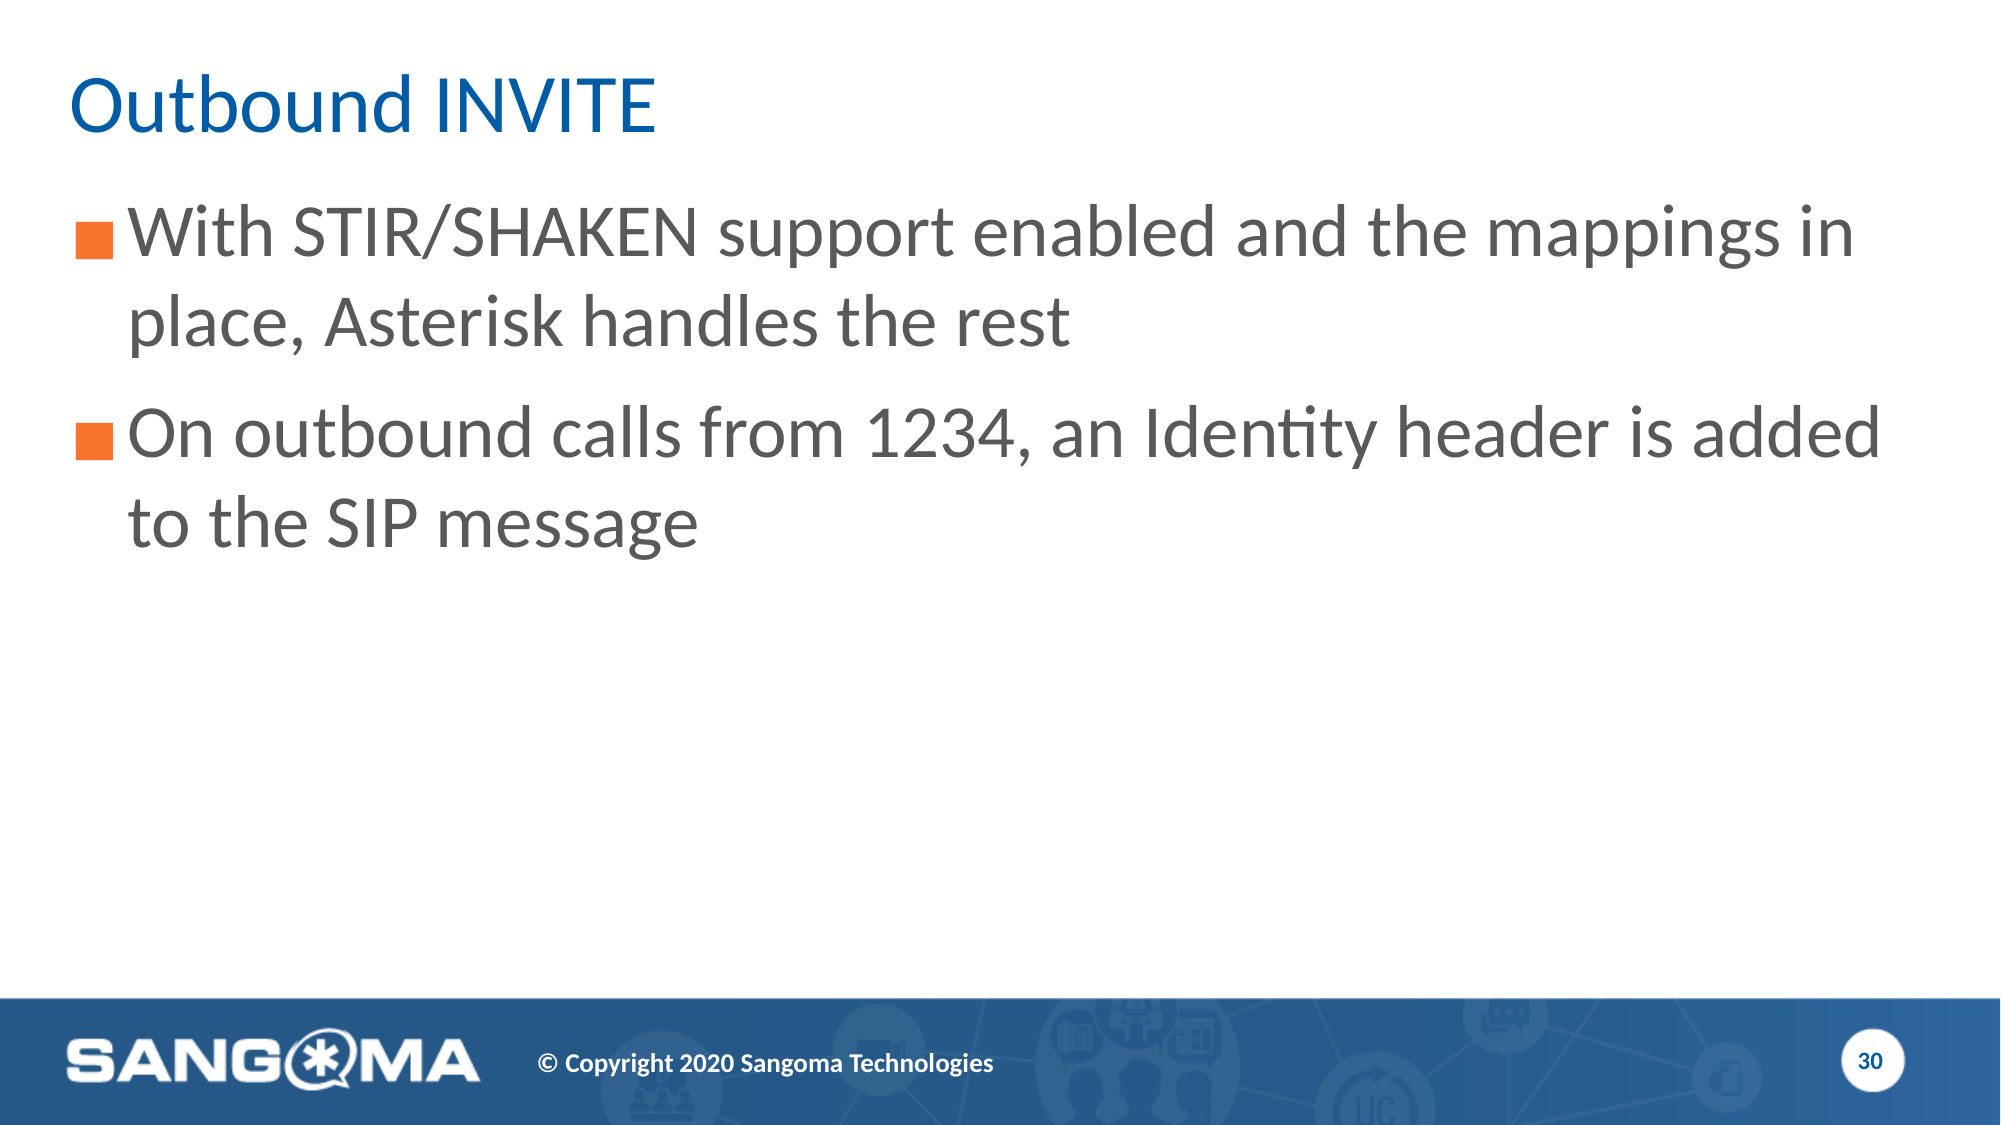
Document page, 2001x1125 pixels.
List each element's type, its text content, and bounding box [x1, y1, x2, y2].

picture [0, 0, 2001, 1125]
list With STIR/SHAKEN support enabled and the mappings in place, Asterisk handles the rest On outbound calls from 1234, an Identity header is added to the SIP message [54, 174, 1945, 999]
title Outbound INVITE [54, 48, 1945, 164]
